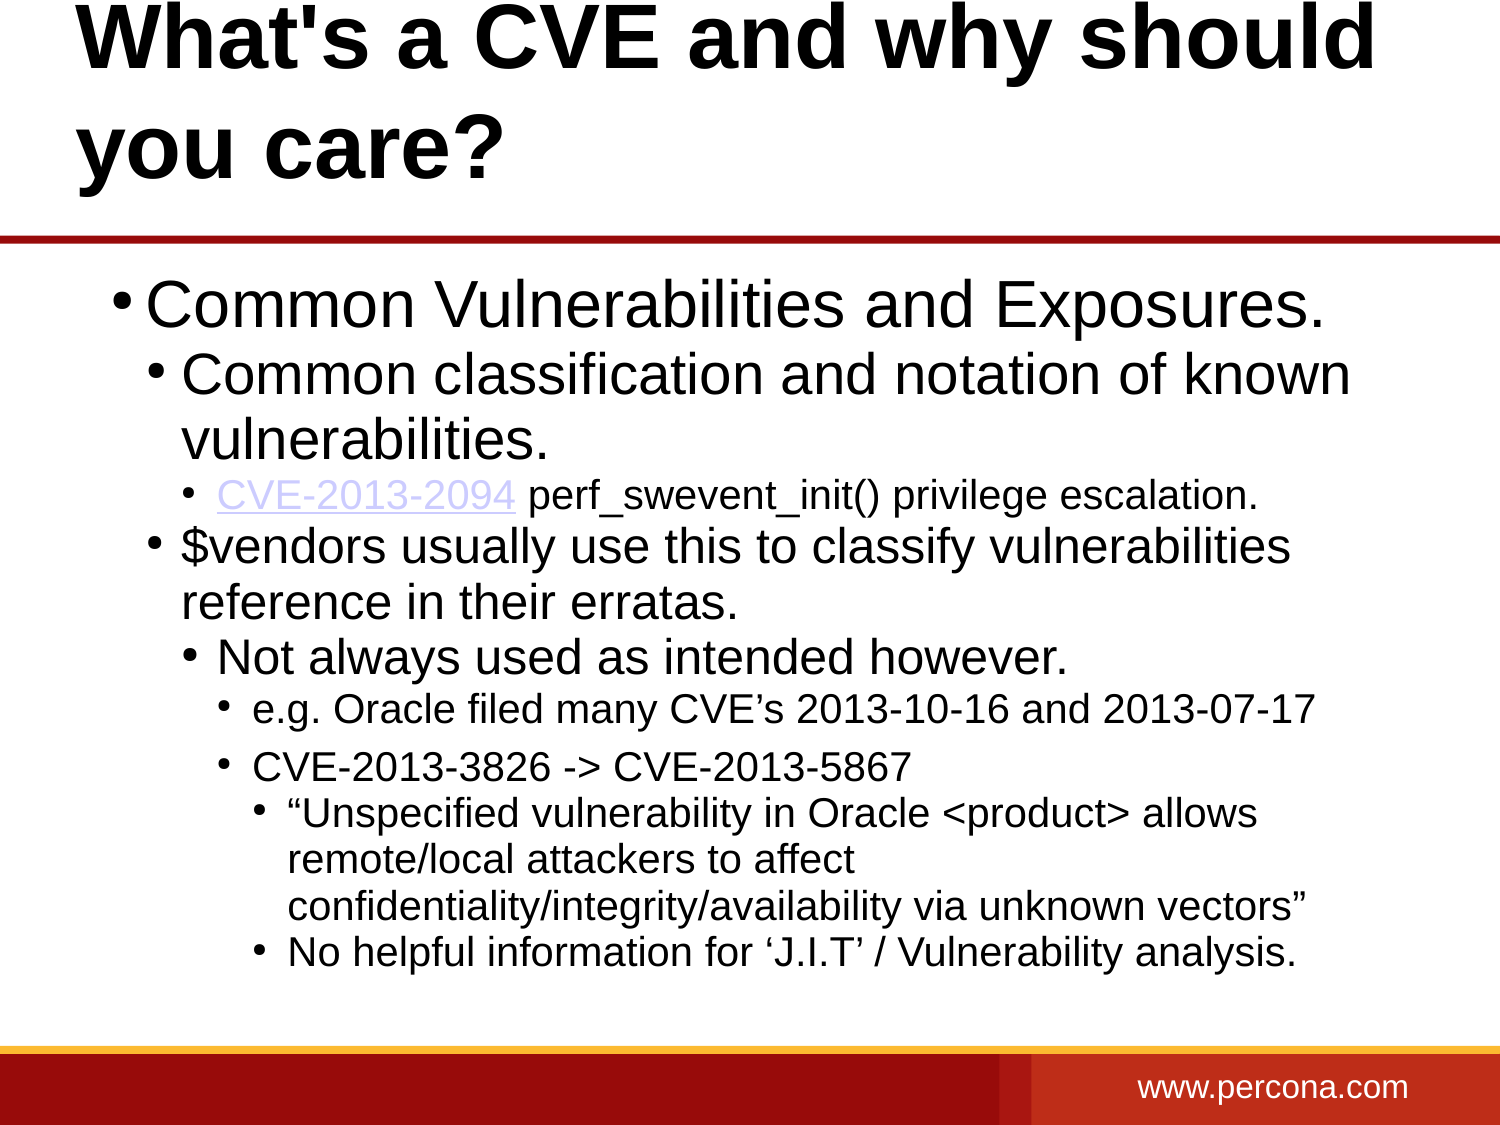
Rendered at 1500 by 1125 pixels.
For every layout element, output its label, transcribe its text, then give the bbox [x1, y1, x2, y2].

text_box What's a CVE and why should you care? [75, 44, 1425, 233]
text_box Common Vulnerabilities and Exposures. Common classification and notation of known vulnerabilities. CVE-2013-2094 perf_swevent_init() privilege escalation. $vendors usually use this to classify vulnerabilities reference in their erratas. Not always used as intended however. e.g. Oracle filed many CVE’s 2013-10-16 and 2013-07-17 CVE-2013-3826 -> CVE-2013-5867 “Unspecified vulnerability in Oracle <product> allows remote/local attackers to affect confidentiality/integrity/availability via unknown vectors” No helpful information for ‘J.I.T’ / Vulnerability analysis. [75, 263, 1425, 1006]
